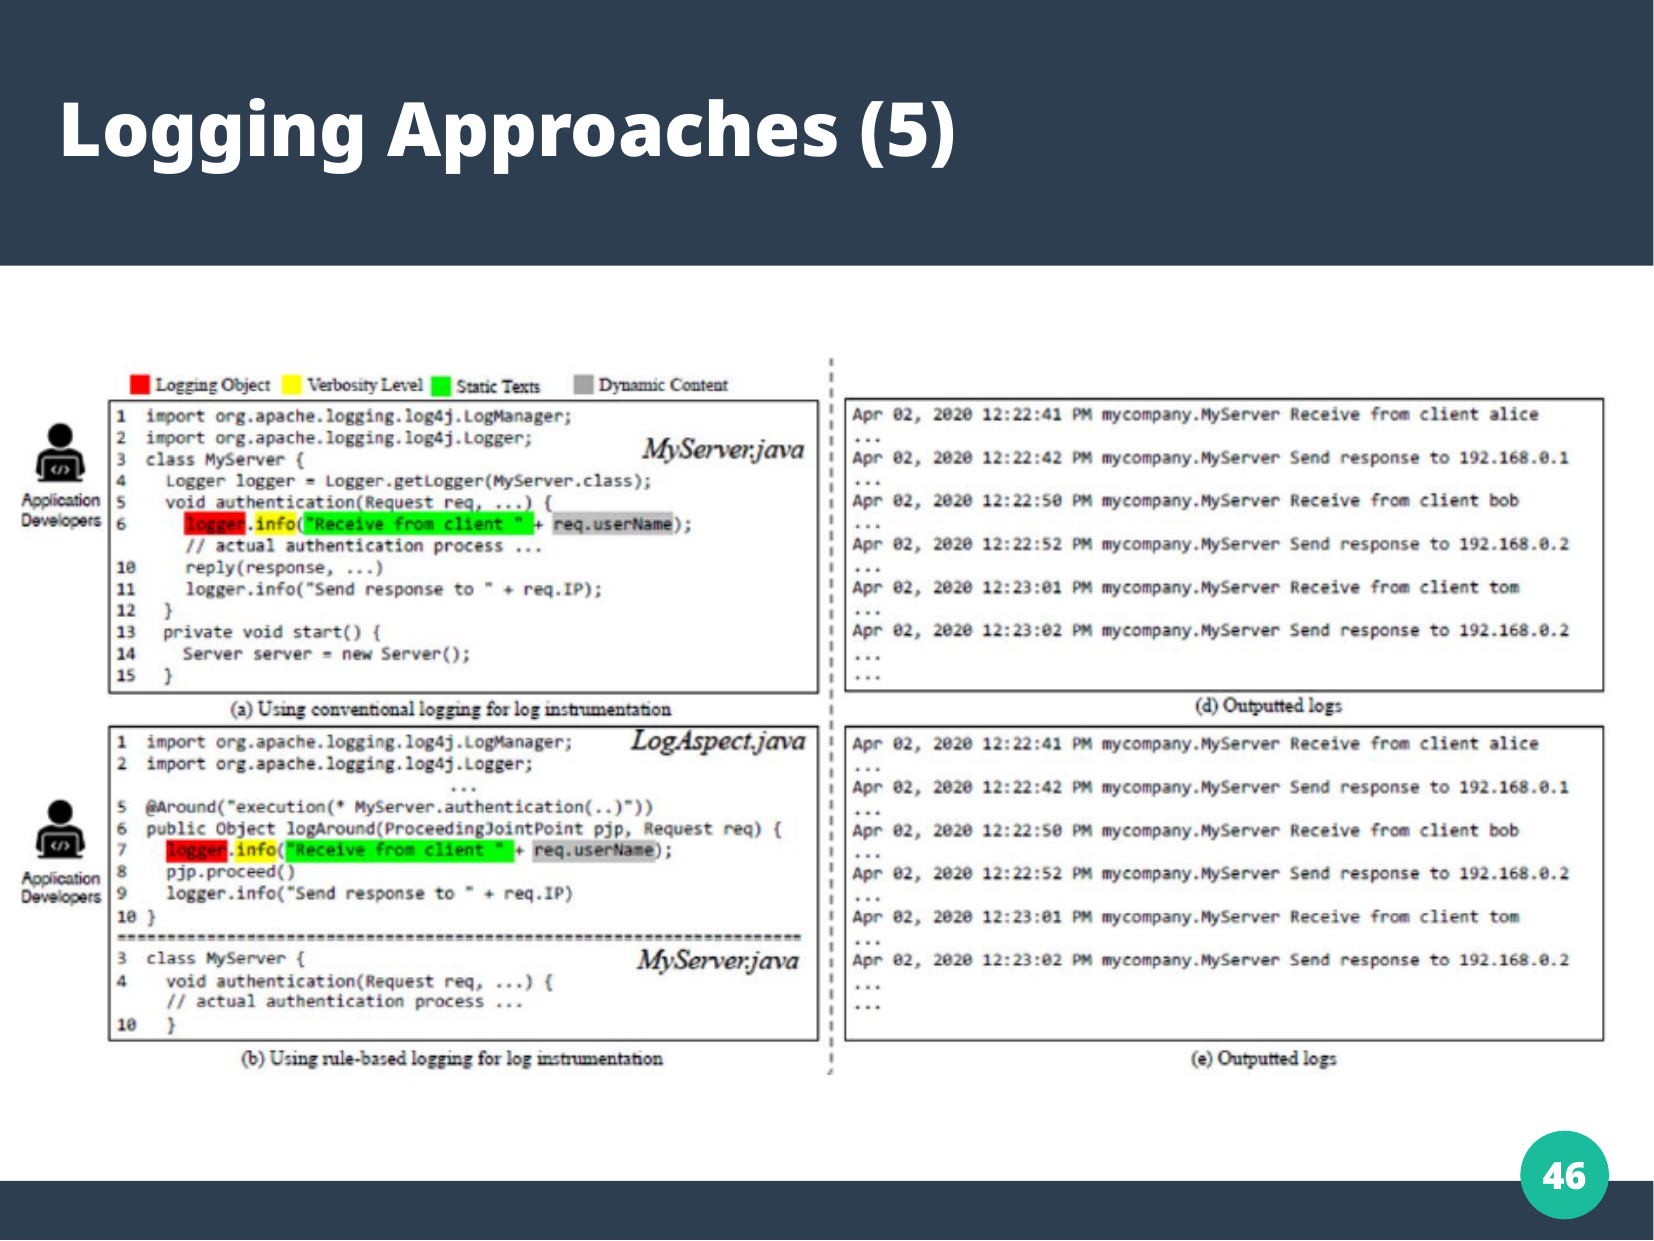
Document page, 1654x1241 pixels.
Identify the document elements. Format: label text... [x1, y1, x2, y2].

picture [21, 341, 1627, 1075]
title Logging Approaches (5) [58, 49, 1595, 207]
